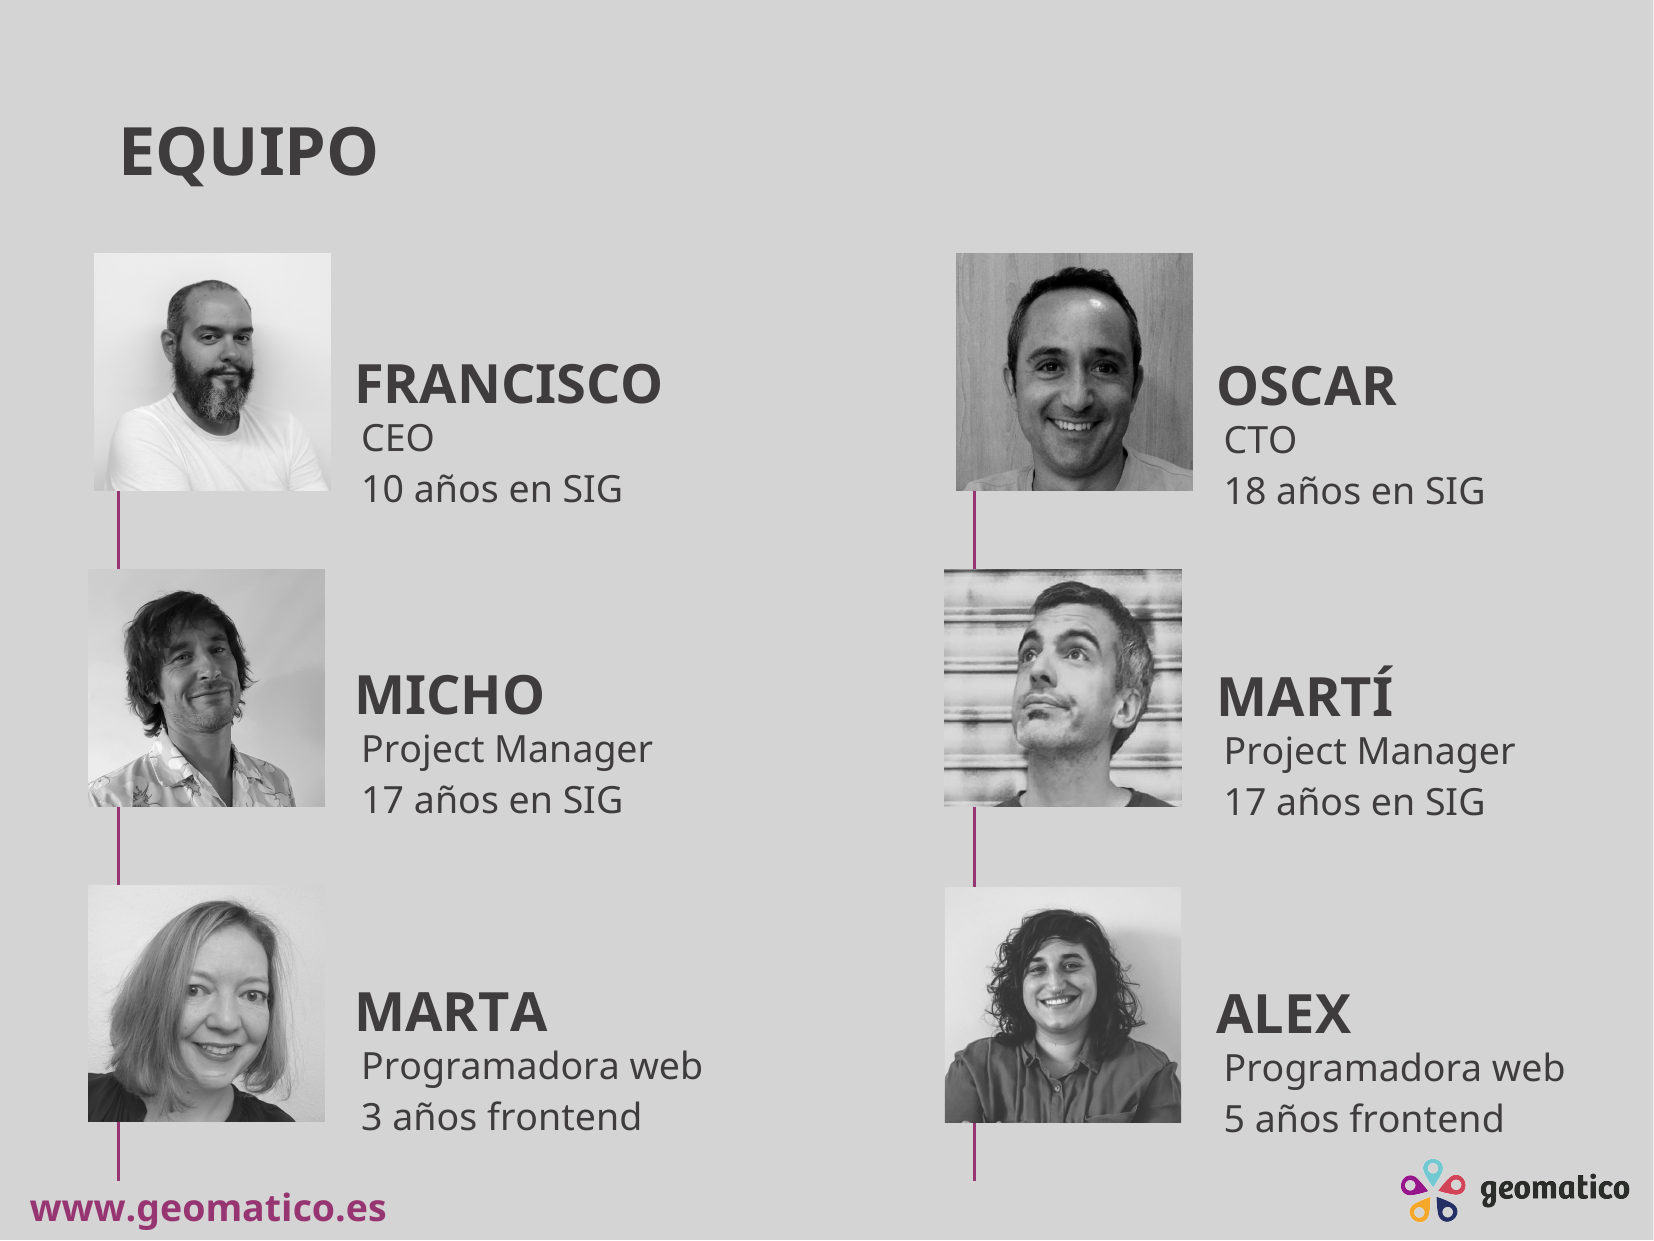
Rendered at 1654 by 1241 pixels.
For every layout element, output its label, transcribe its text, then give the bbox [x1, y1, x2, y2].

text_box CEO 10 años en SIG [361, 411, 768, 515]
picture [88, 885, 325, 1123]
text_box Programadora web 5 años frontend [1223, 1041, 1630, 1144]
text_box Project Manager 17 años en SIG [361, 722, 768, 825]
text_box OSCAR [1216, 354, 1624, 416]
text_box MICHO [354, 663, 761, 725]
text_box Programadora web 3 años frontend [361, 1039, 768, 1142]
picture [956, 253, 1193, 491]
picture [944, 887, 1182, 1123]
text_box MARTÍ [1216, 665, 1624, 727]
picture [88, 569, 325, 807]
picture [1389, 1152, 1642, 1229]
text_box Project Manager 17 años en SIG [1223, 724, 1630, 827]
text_box ALEX [1216, 982, 1624, 1043]
text_box MARTA [354, 980, 761, 1042]
text_box EQUIPO [118, 104, 1418, 223]
text_box FRANCISCO [354, 352, 761, 414]
text_box CTO 18 años en SIG [1223, 413, 1630, 516]
picture [944, 569, 1182, 807]
picture [94, 253, 331, 491]
